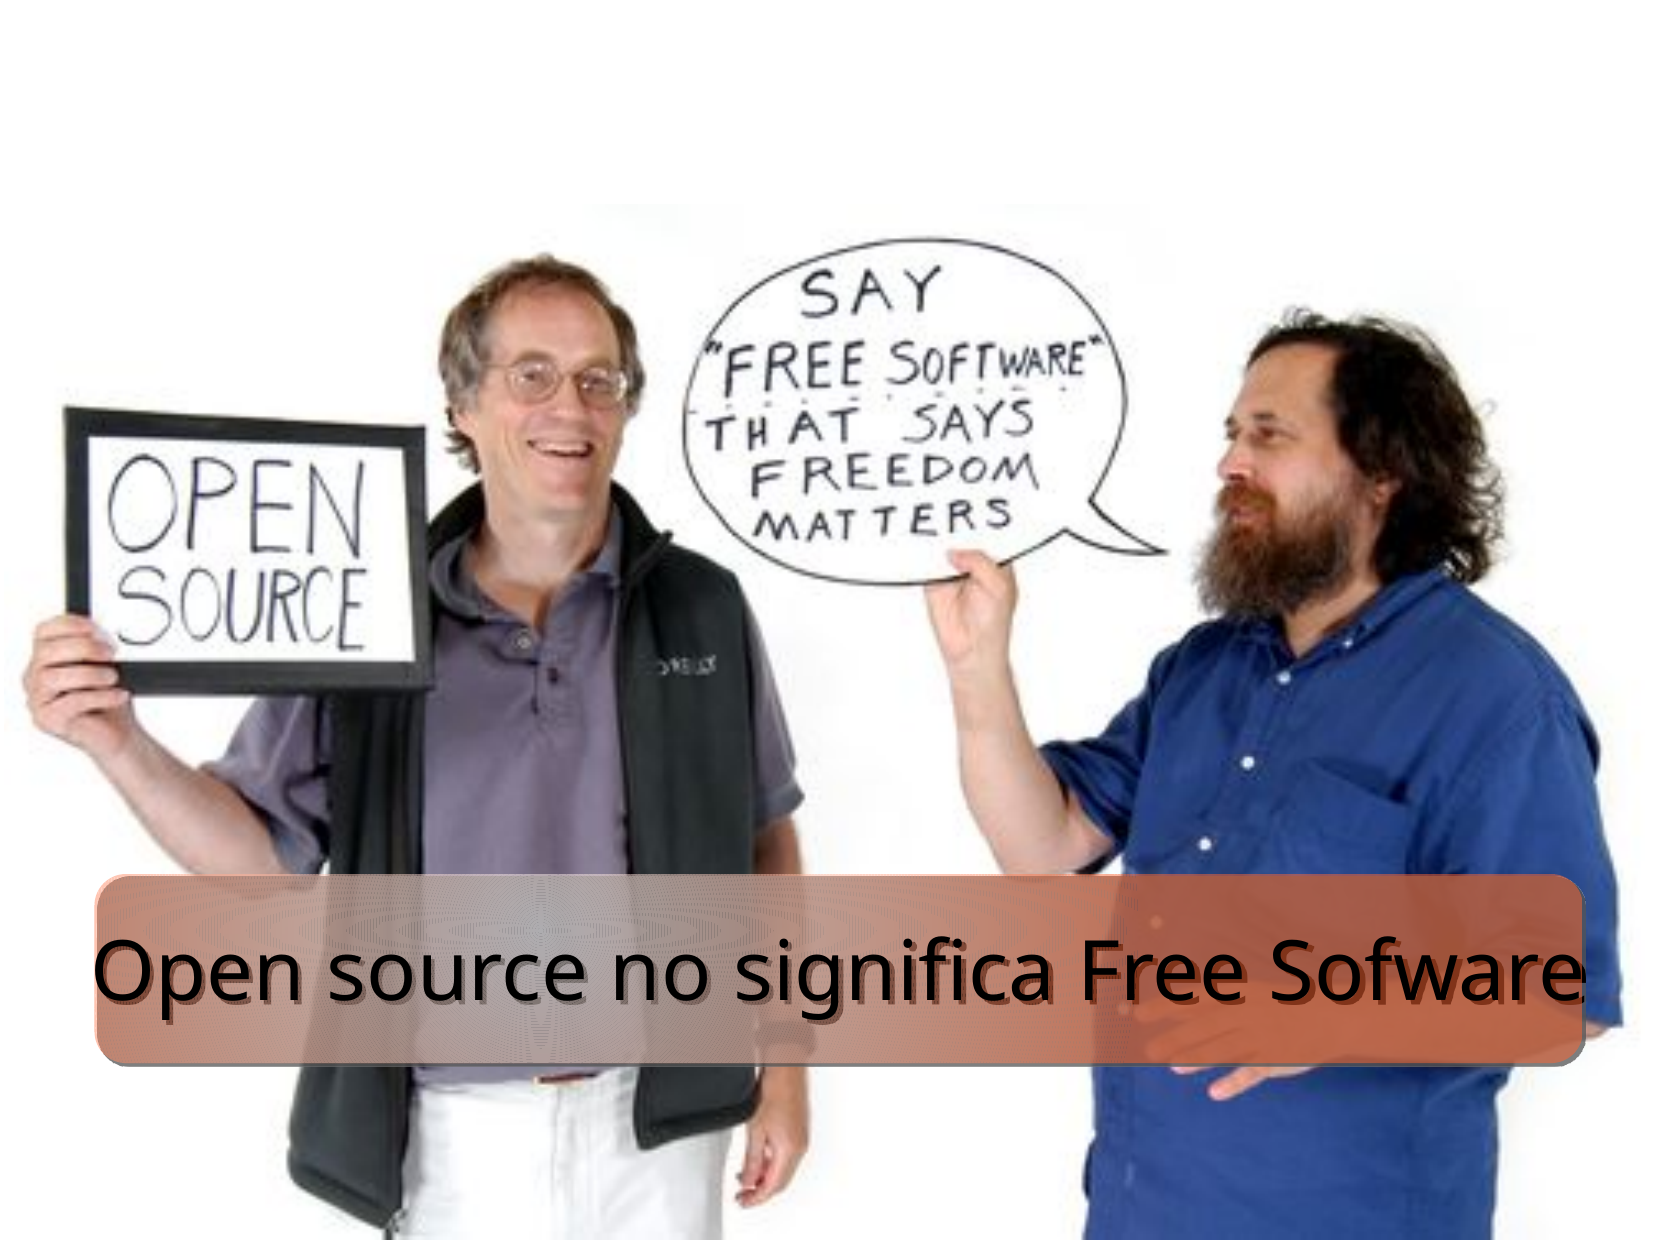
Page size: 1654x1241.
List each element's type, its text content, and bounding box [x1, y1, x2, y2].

picture [4, 204, 1654, 1240]
text_box Open source no significa Free Sofware [94, 874, 1583, 1064]
